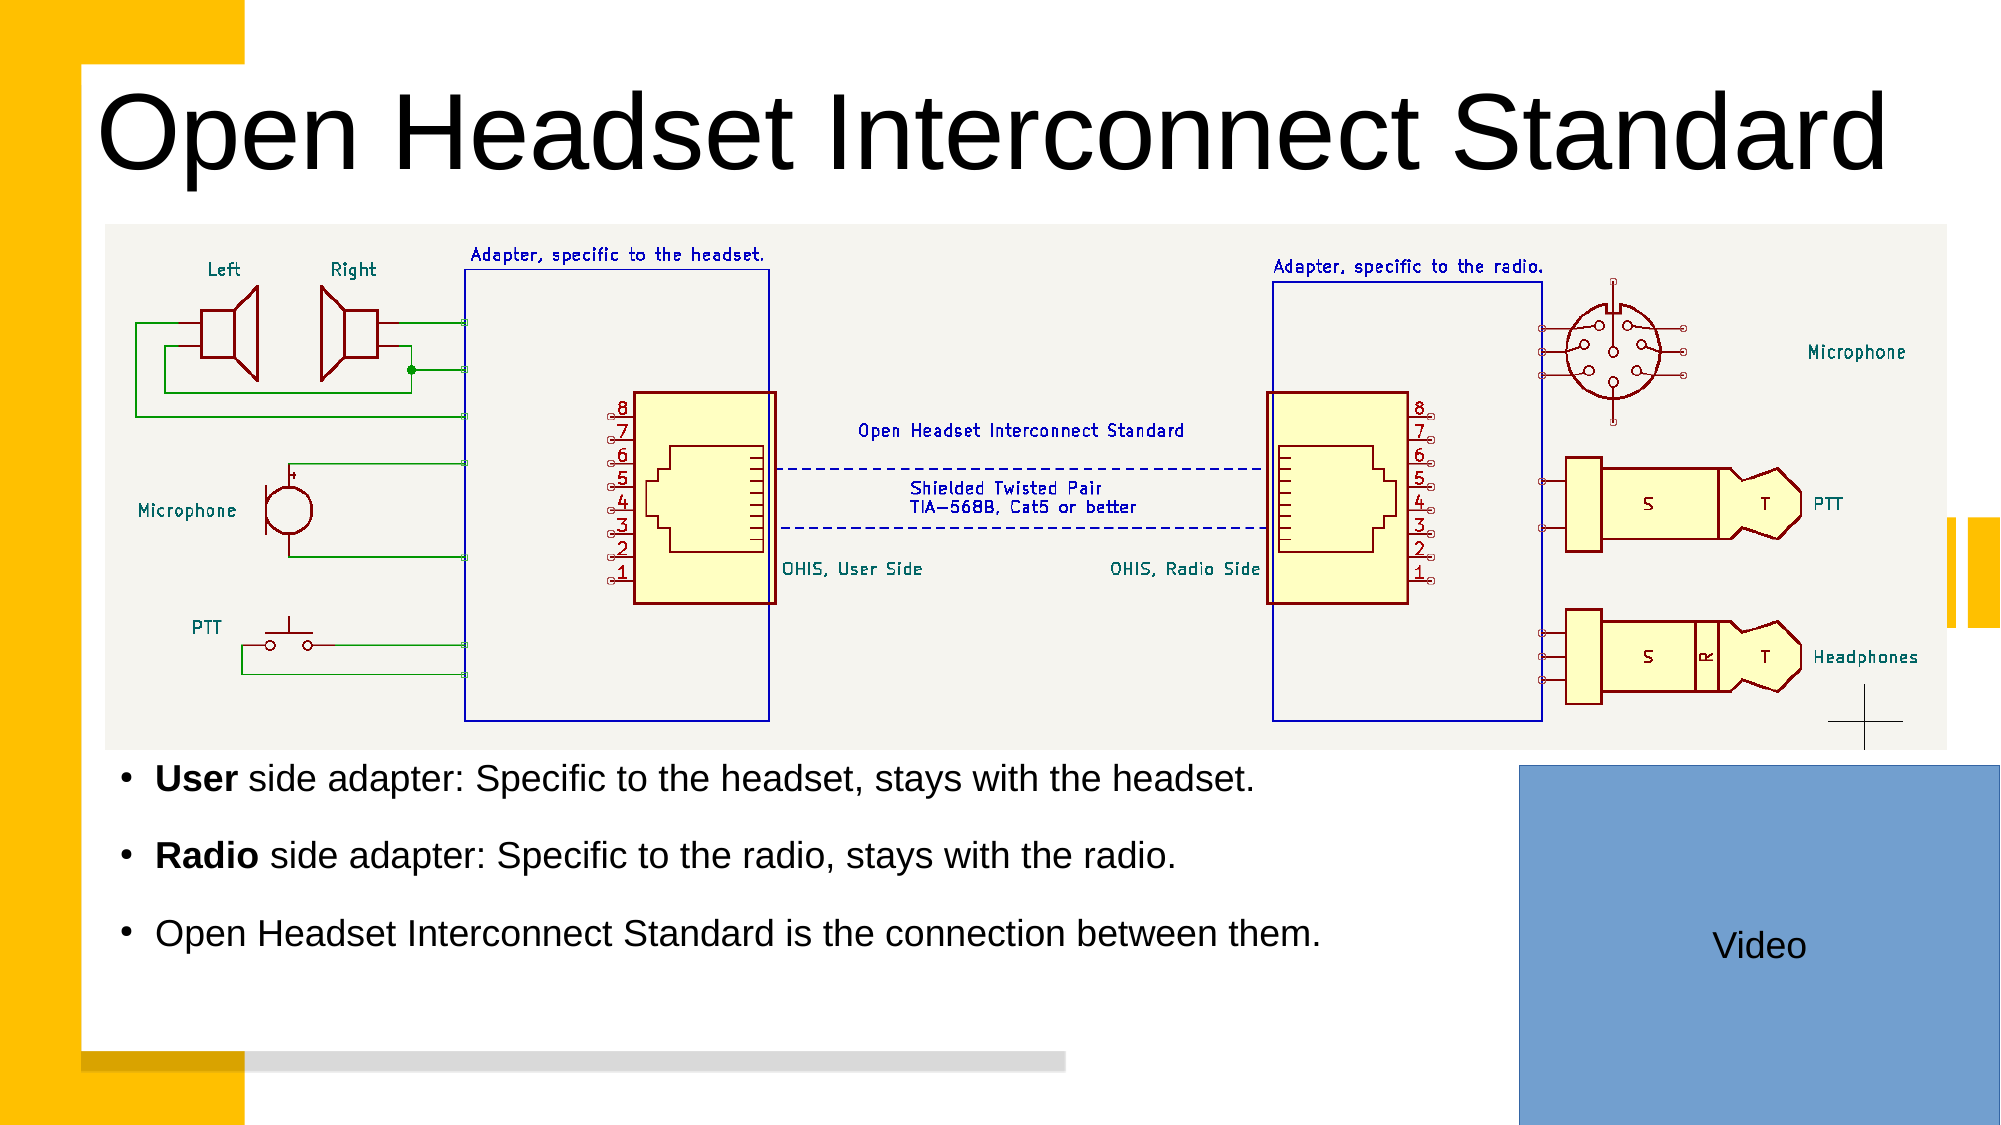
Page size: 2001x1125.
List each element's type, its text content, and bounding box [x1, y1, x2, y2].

text_box [0, 0, 2000, 1125]
text_box Open Headset Interconnect Standard [81, 64, 1921, 201]
text_box User side adapter: Specific to the headset, stays with the headset. Radio side adapter: Specific to the radio, stays with the radio. Open Headset Interconnect Standard is the connection between them. [105, 750, 1501, 962]
text_box Video [1519, 765, 2000, 1125]
picture [105, 224, 1947, 751]
